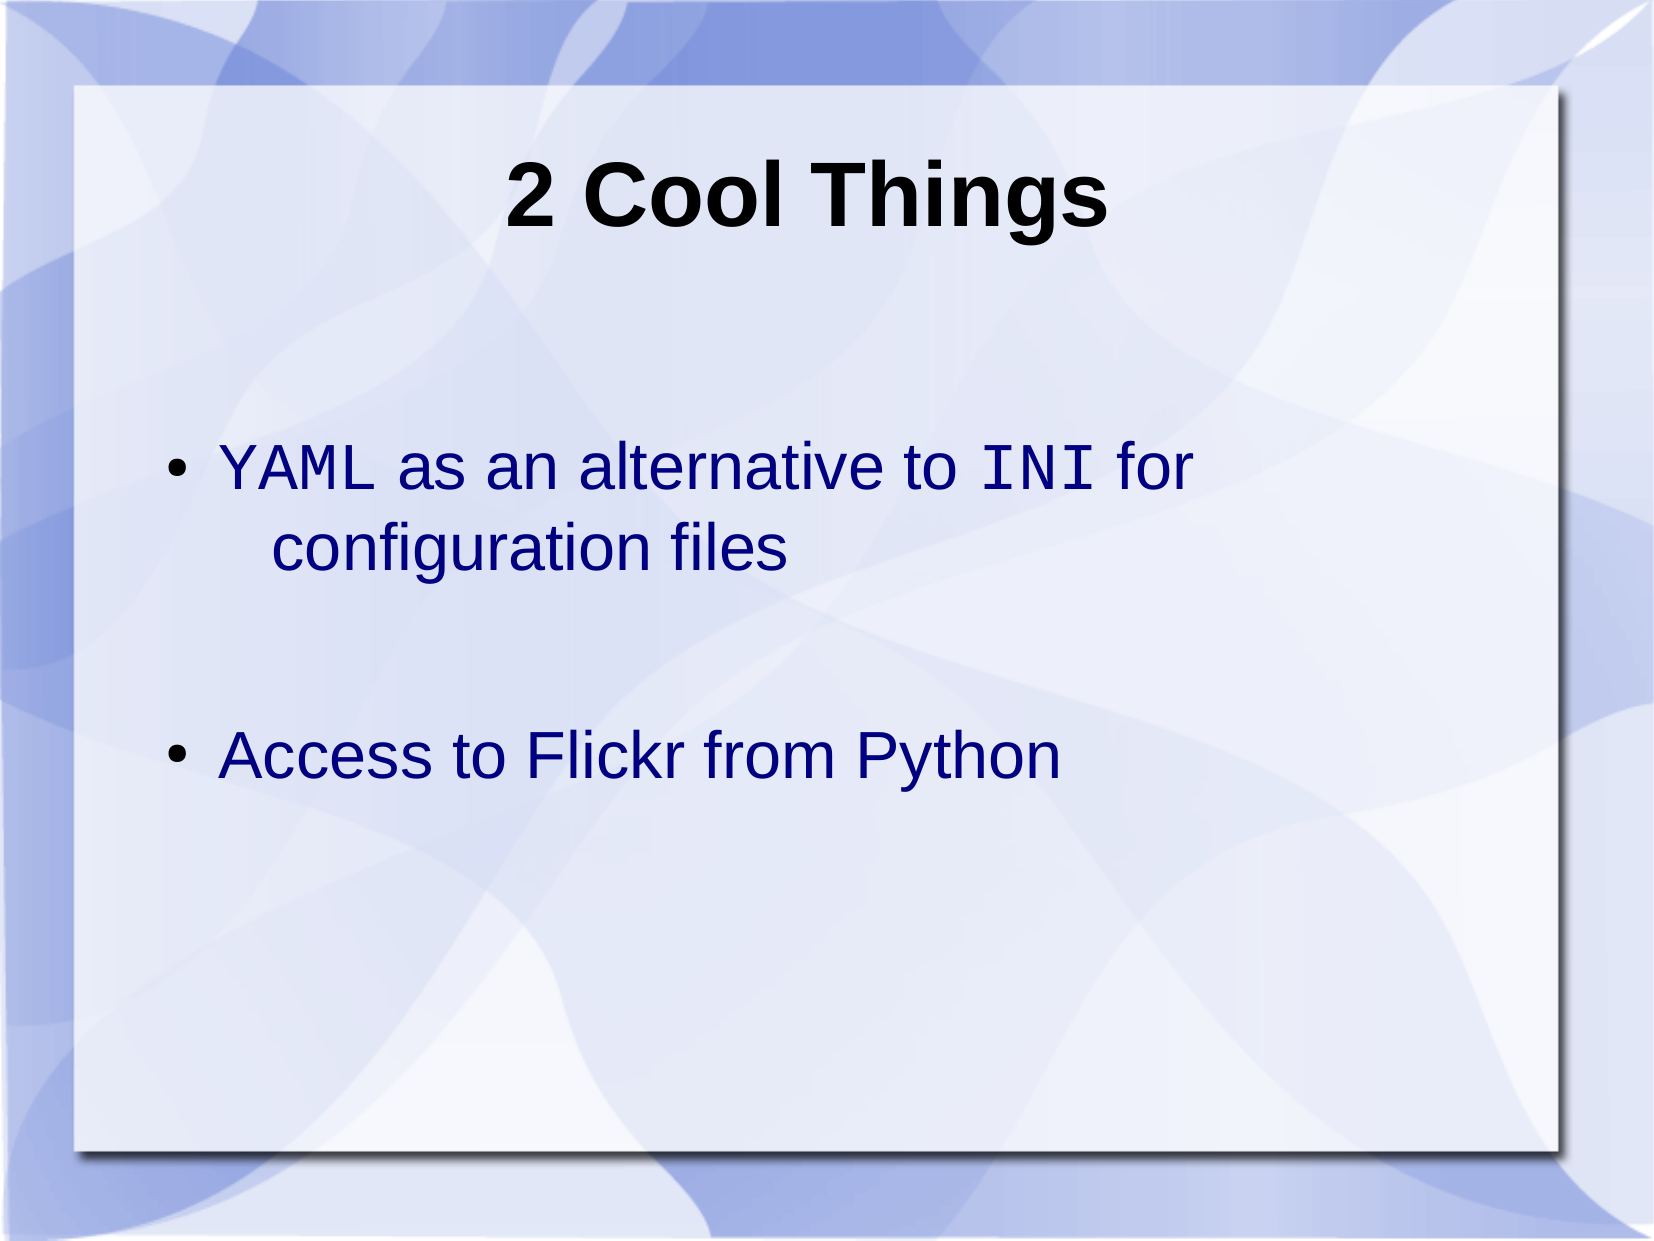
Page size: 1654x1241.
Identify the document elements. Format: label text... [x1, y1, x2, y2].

title 2 Cool Things [82, 90, 1536, 298]
list YAML as an alternative to INI for configuration files Access to Flickr from Python [129, 324, 1489, 975]
picture [0, 0, 1654, 1241]
